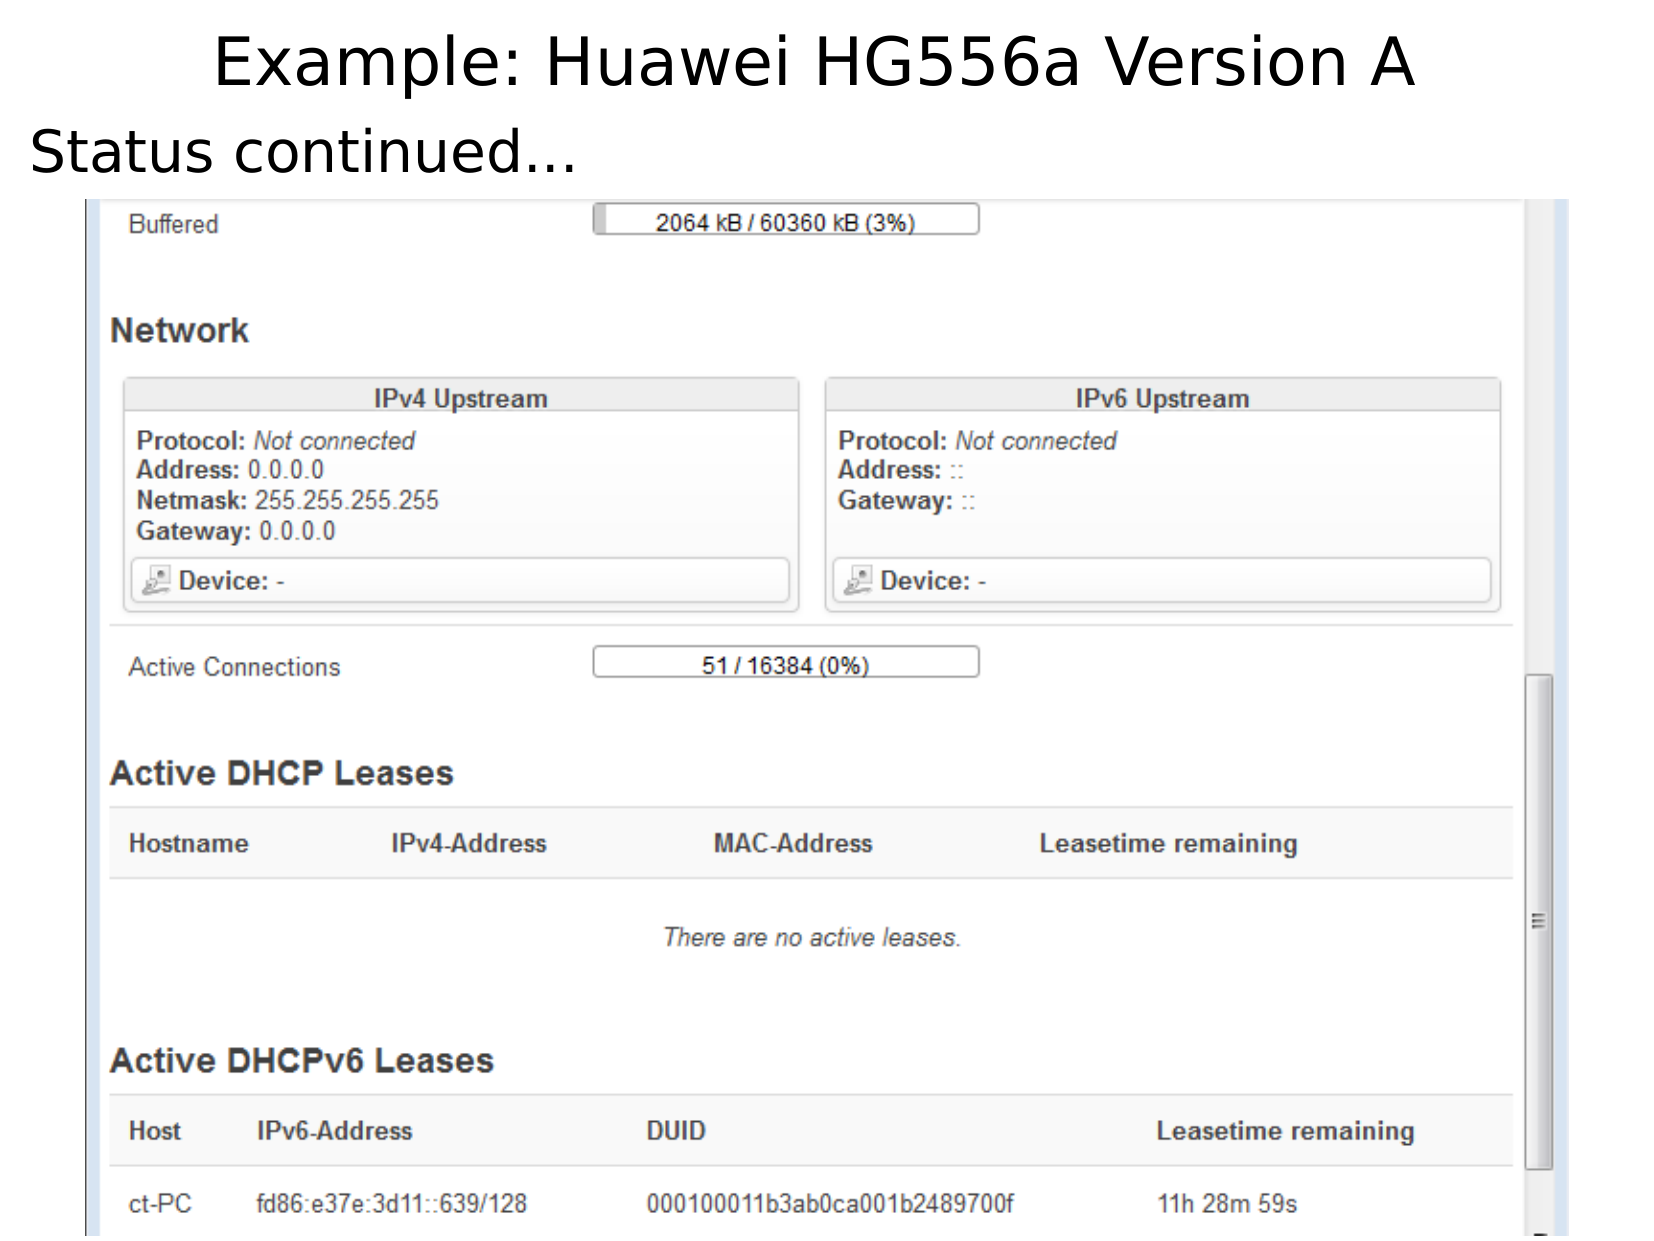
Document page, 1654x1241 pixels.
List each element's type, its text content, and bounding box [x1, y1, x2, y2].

title Example: Huawei HG556a Version A [70, 23, 1560, 102]
text_box Status continued... [14, 111, 1645, 199]
picture [85, 199, 1569, 1236]
